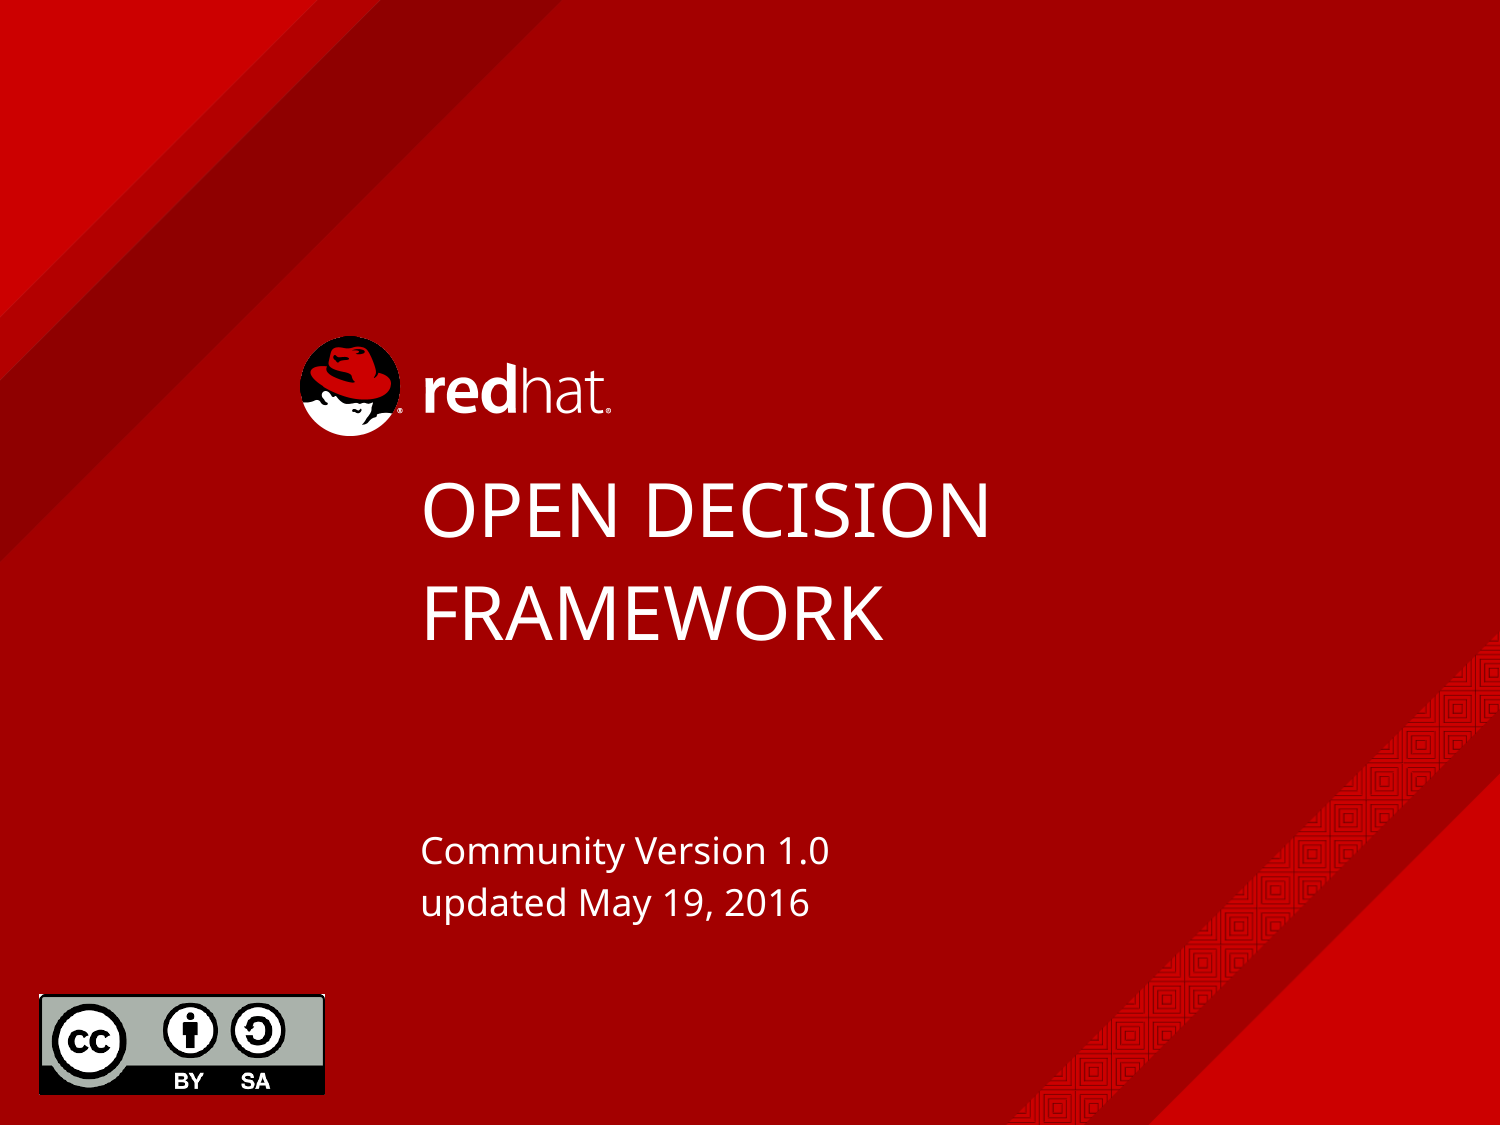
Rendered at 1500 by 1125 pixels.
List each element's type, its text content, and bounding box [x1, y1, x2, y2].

picture [0, 0, 1500, 1125]
text_box Community Version 1.0 updated May 19, 2016 [420, 828, 1225, 924]
title OPEN DECISION FRAMEWORK [420, 457, 1321, 649]
